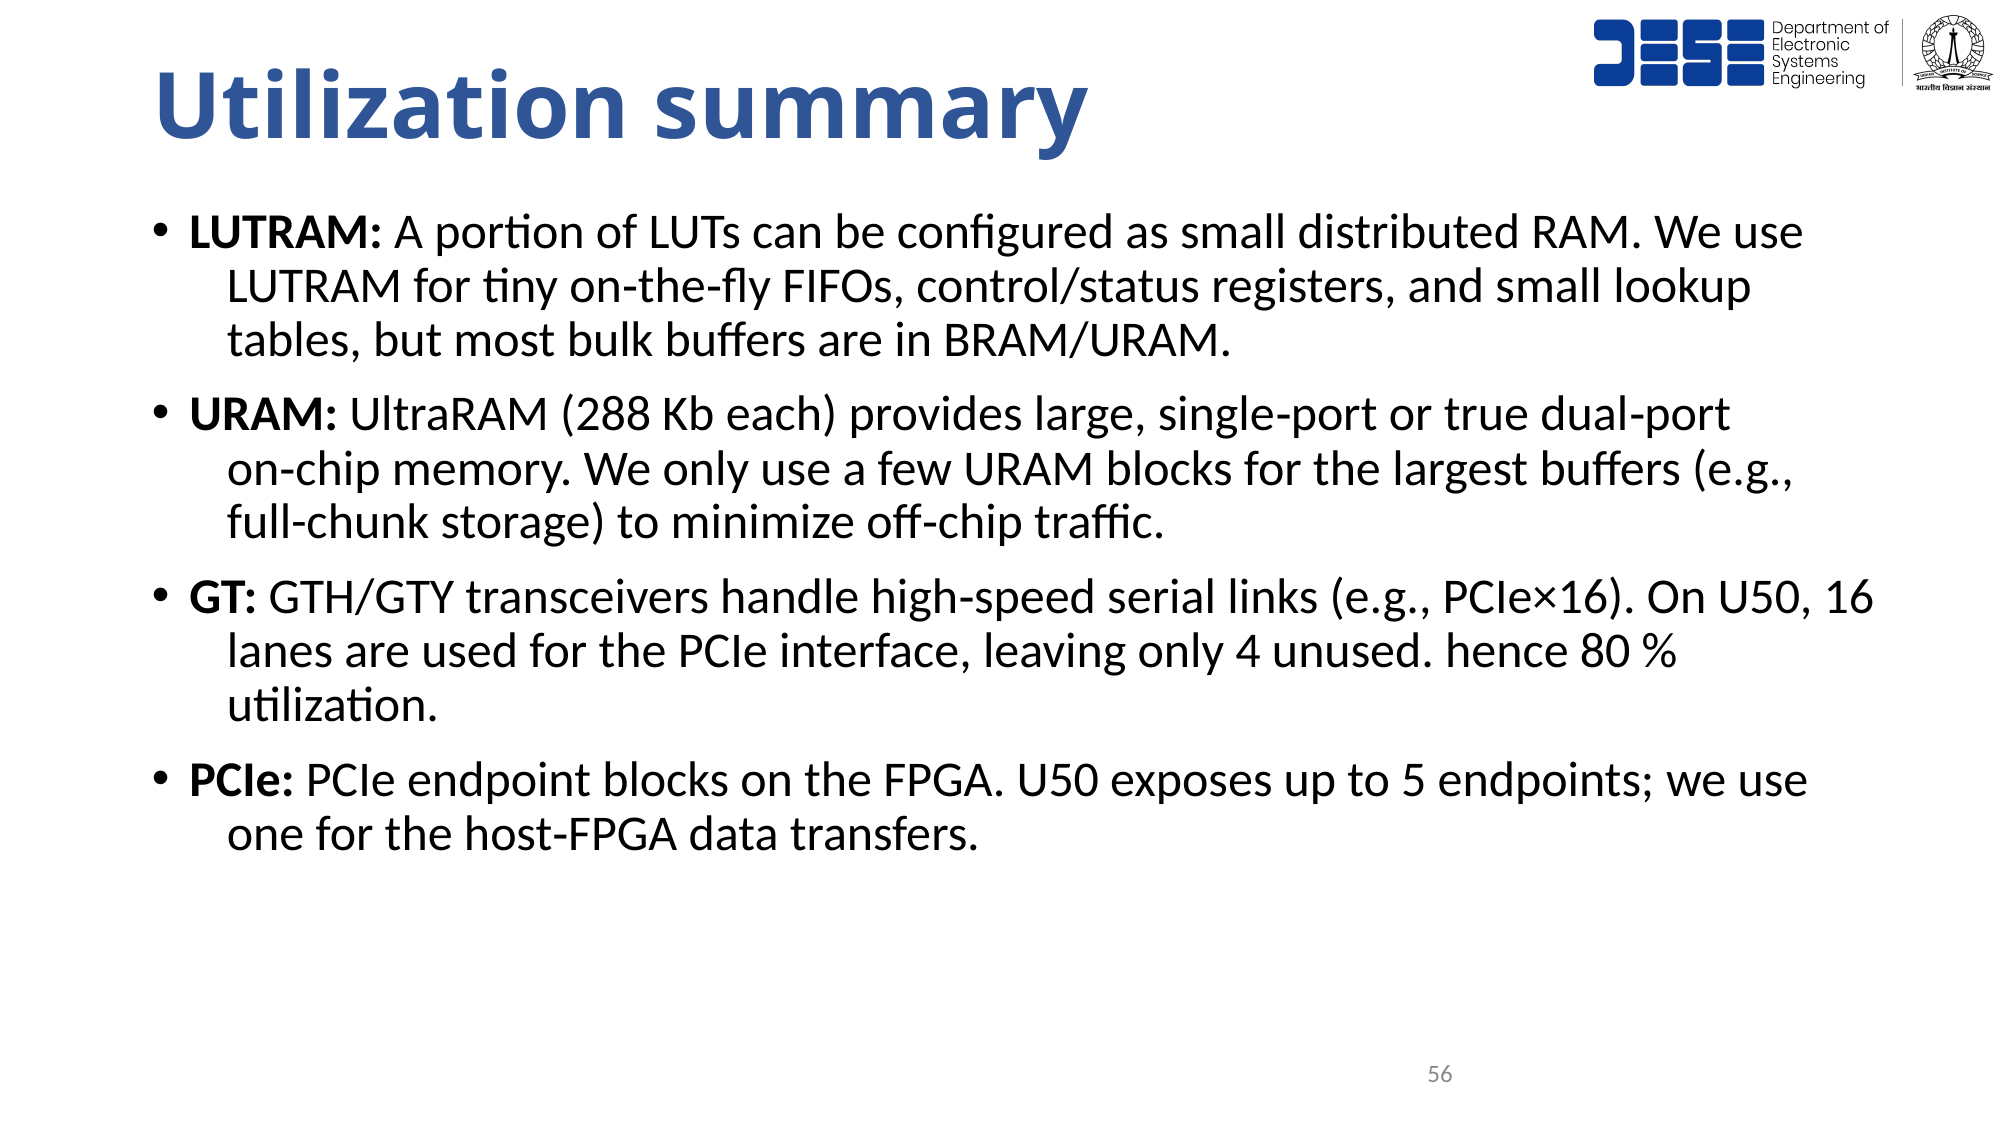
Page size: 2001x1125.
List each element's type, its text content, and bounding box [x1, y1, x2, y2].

list LUTRAM: A portion of LUTs can be configured as small distributed RAM. We use LUTRAM for tiny on‑the‑fly FIFOs, control/status registers, and small lookup tables, but most bulk buffers are in BRAM/URAM. URAM: UltraRAM (288 Kb each) provides large, single‑port or true dual‑port on‑chip memory. We only use a few URAM blocks for the largest buffers (e.g., full-chunk storage) to minimize off‑chip traffic. GT: GTH/GTY transceivers handle high‑speed serial links (e.g., PCIe×16). On U50, 16 lanes are used for the PCIe interface, leaving only 4 unused. hence 80 % utilization. PCIe: PCIe endpoint blocks on the FPGA. U50 exposes up to 5 endpoints; we use one for the host‑FPGA data transfers. [136, 197, 1894, 1062]
text_box [1412, 1042, 1863, 1103]
title Utilization summary [137, 0, 1863, 197]
